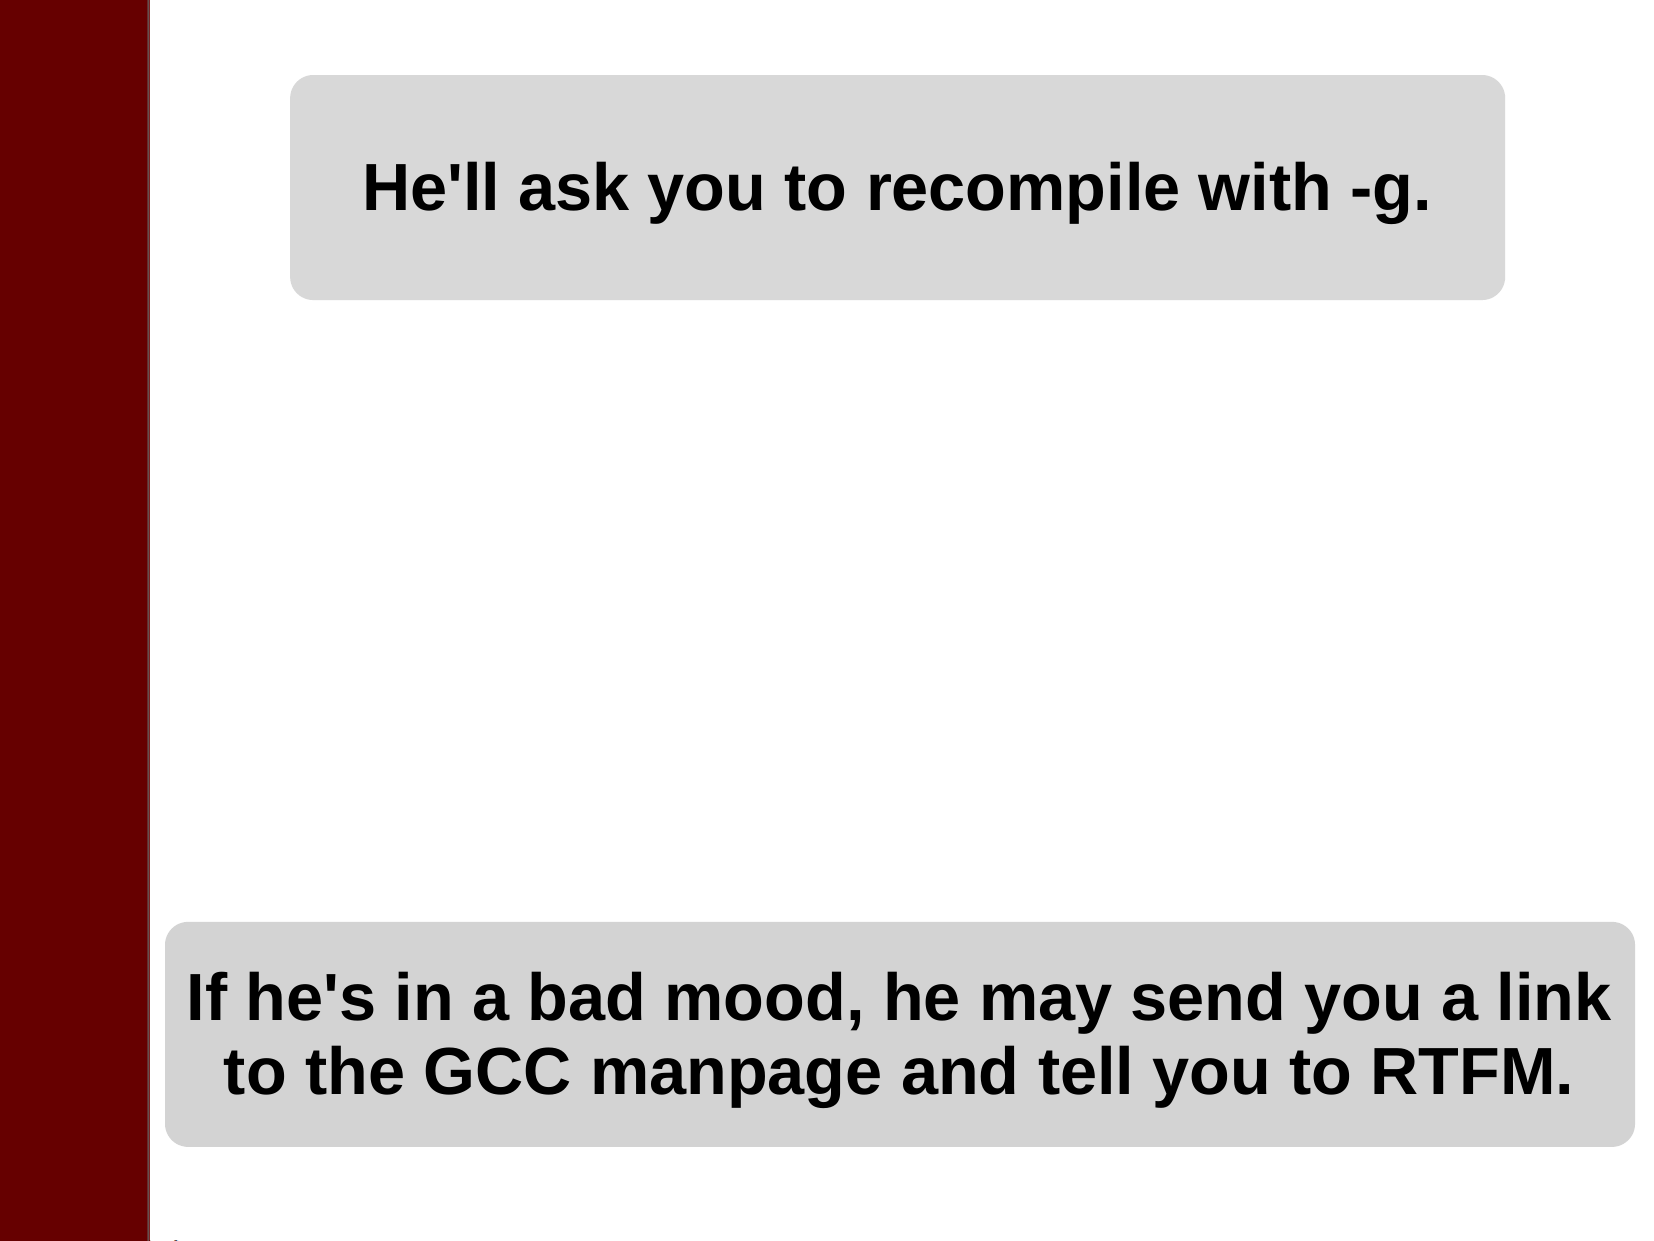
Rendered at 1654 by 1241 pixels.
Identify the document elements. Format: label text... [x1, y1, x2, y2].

text_box He'll ask you to recompile with -g. [290, 75, 1506, 301]
text_box [149, 0, 1654, 1241]
text_box If he's in a bad mood, he may send you a link to the GCC manpage and tell you to RTFM. [165, 921, 1636, 1147]
picture [0, 0, 149, 1241]
